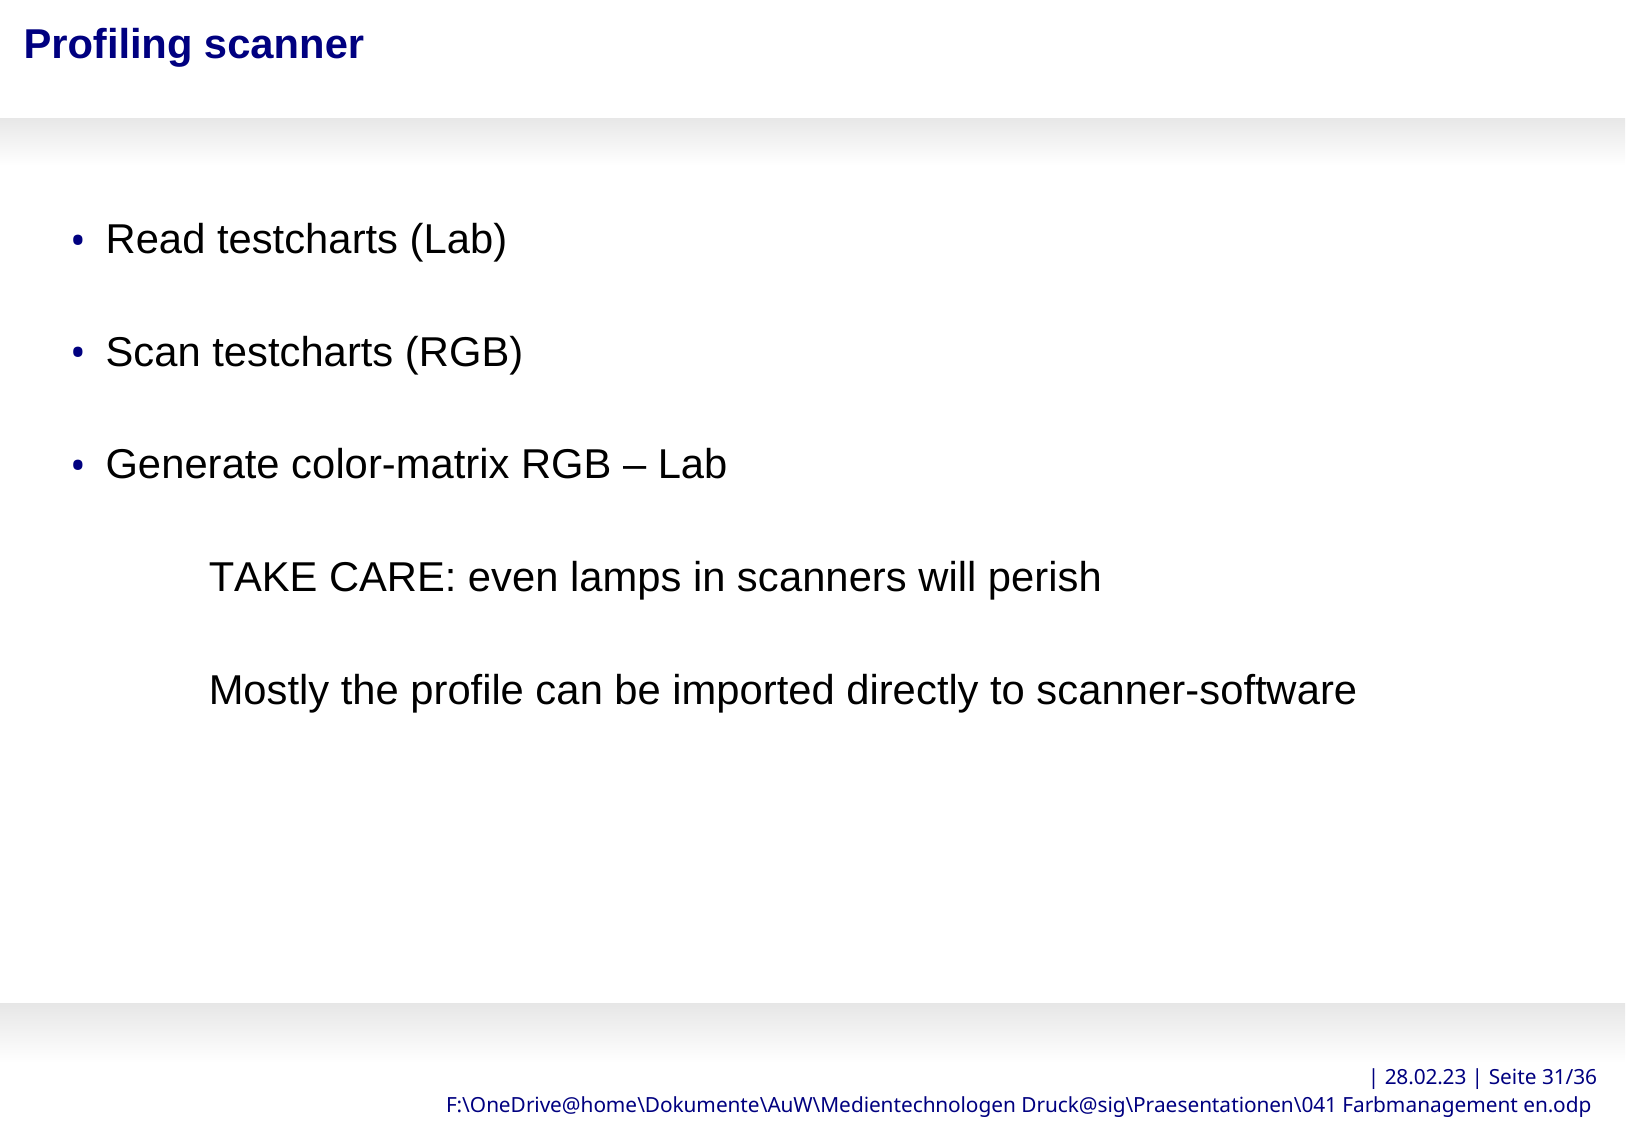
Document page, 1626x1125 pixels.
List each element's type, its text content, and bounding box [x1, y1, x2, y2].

list Read testcharts (Lab) Scan testcharts (RGB) Generate color-matrix RGB – Lab TAKE CARE: even lamps in scanners will perish Mostly the profile can be imported directly to scanner-software [23, 206, 1588, 860]
title Profiling scanner [23, 11, 1600, 130]
